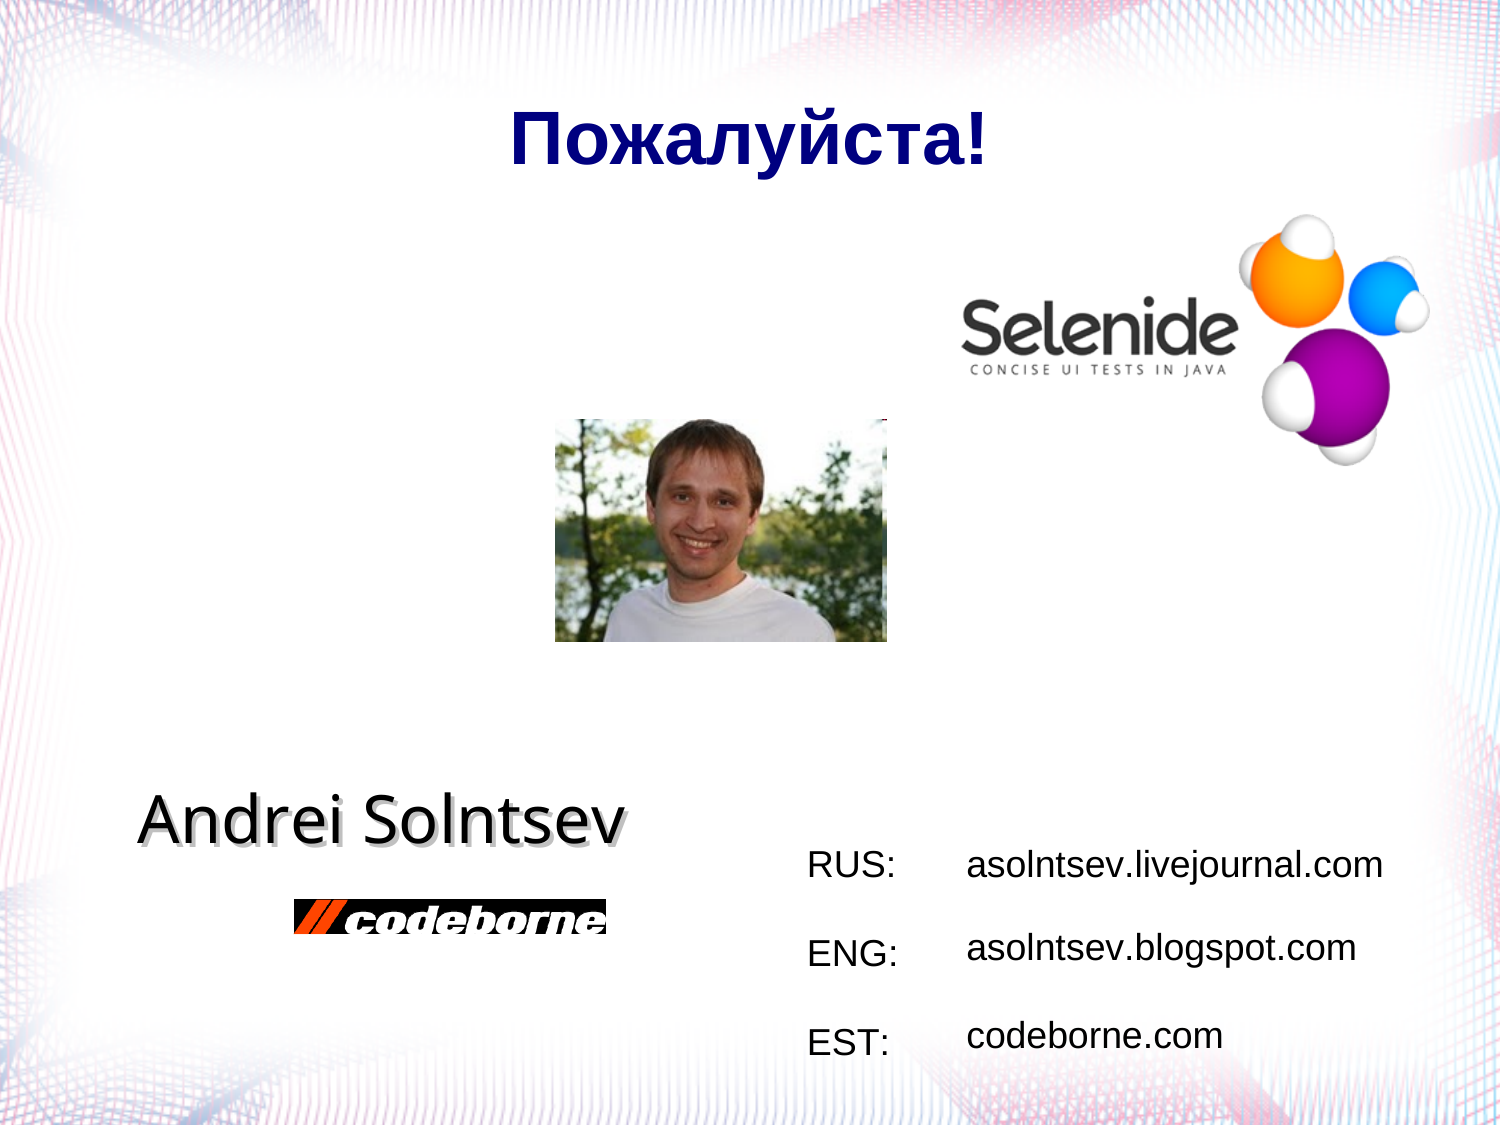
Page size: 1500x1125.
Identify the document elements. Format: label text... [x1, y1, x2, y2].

text_box asolntsev.blogspot.com [951, 915, 1399, 976]
text_box asolntsev.livejournal.com [951, 832, 1399, 893]
text_box EST: [792, 1010, 934, 1070]
text_box Andrei Solntsev [0, 723, 876, 911]
title Пожалуйста! [75, 44, 1425, 233]
text_box ENG: [792, 921, 934, 982]
text_box RUS: [792, 832, 934, 893]
picture [0, 0, 1500, 1125]
text_box codeborne.com [951, 1004, 1399, 1065]
